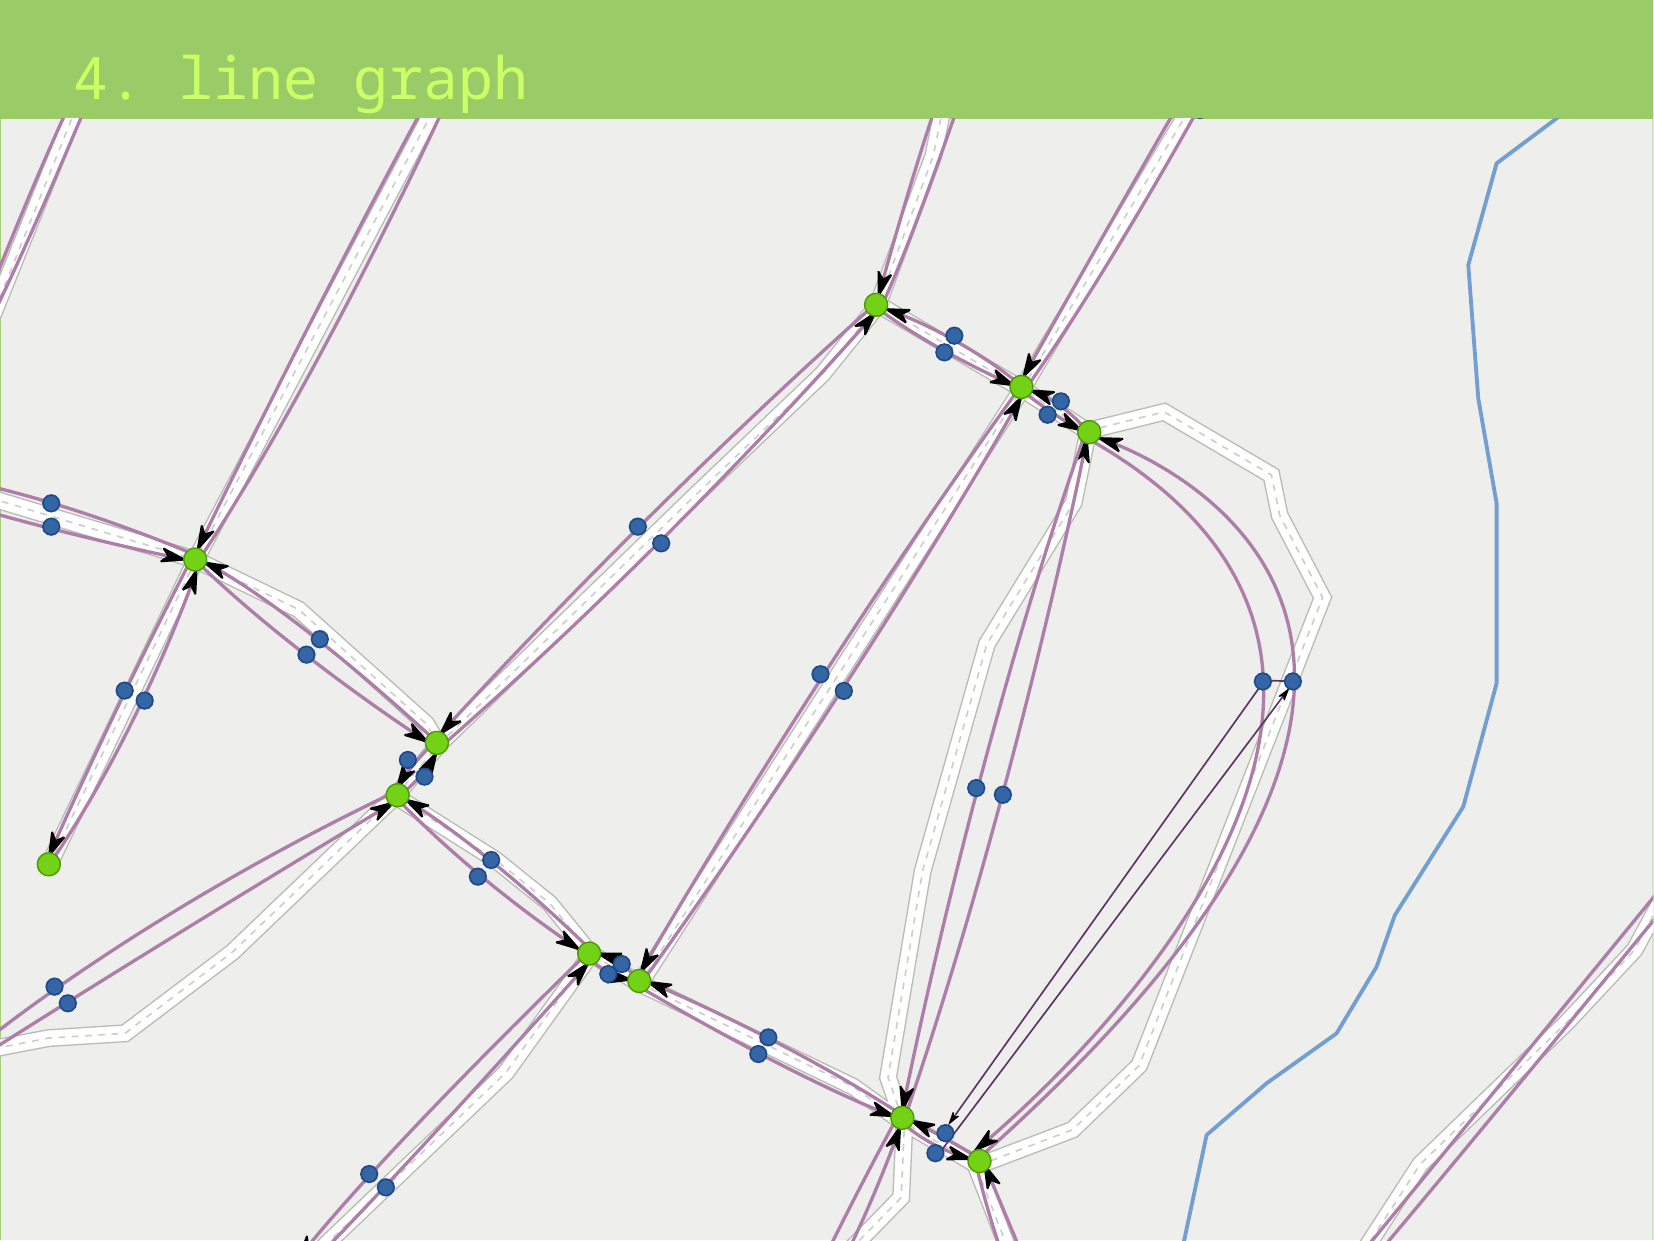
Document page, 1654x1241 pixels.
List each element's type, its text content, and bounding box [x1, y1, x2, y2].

text_box 4. line graph [59, 29, 544, 115]
picture [0, 118, 1654, 1241]
